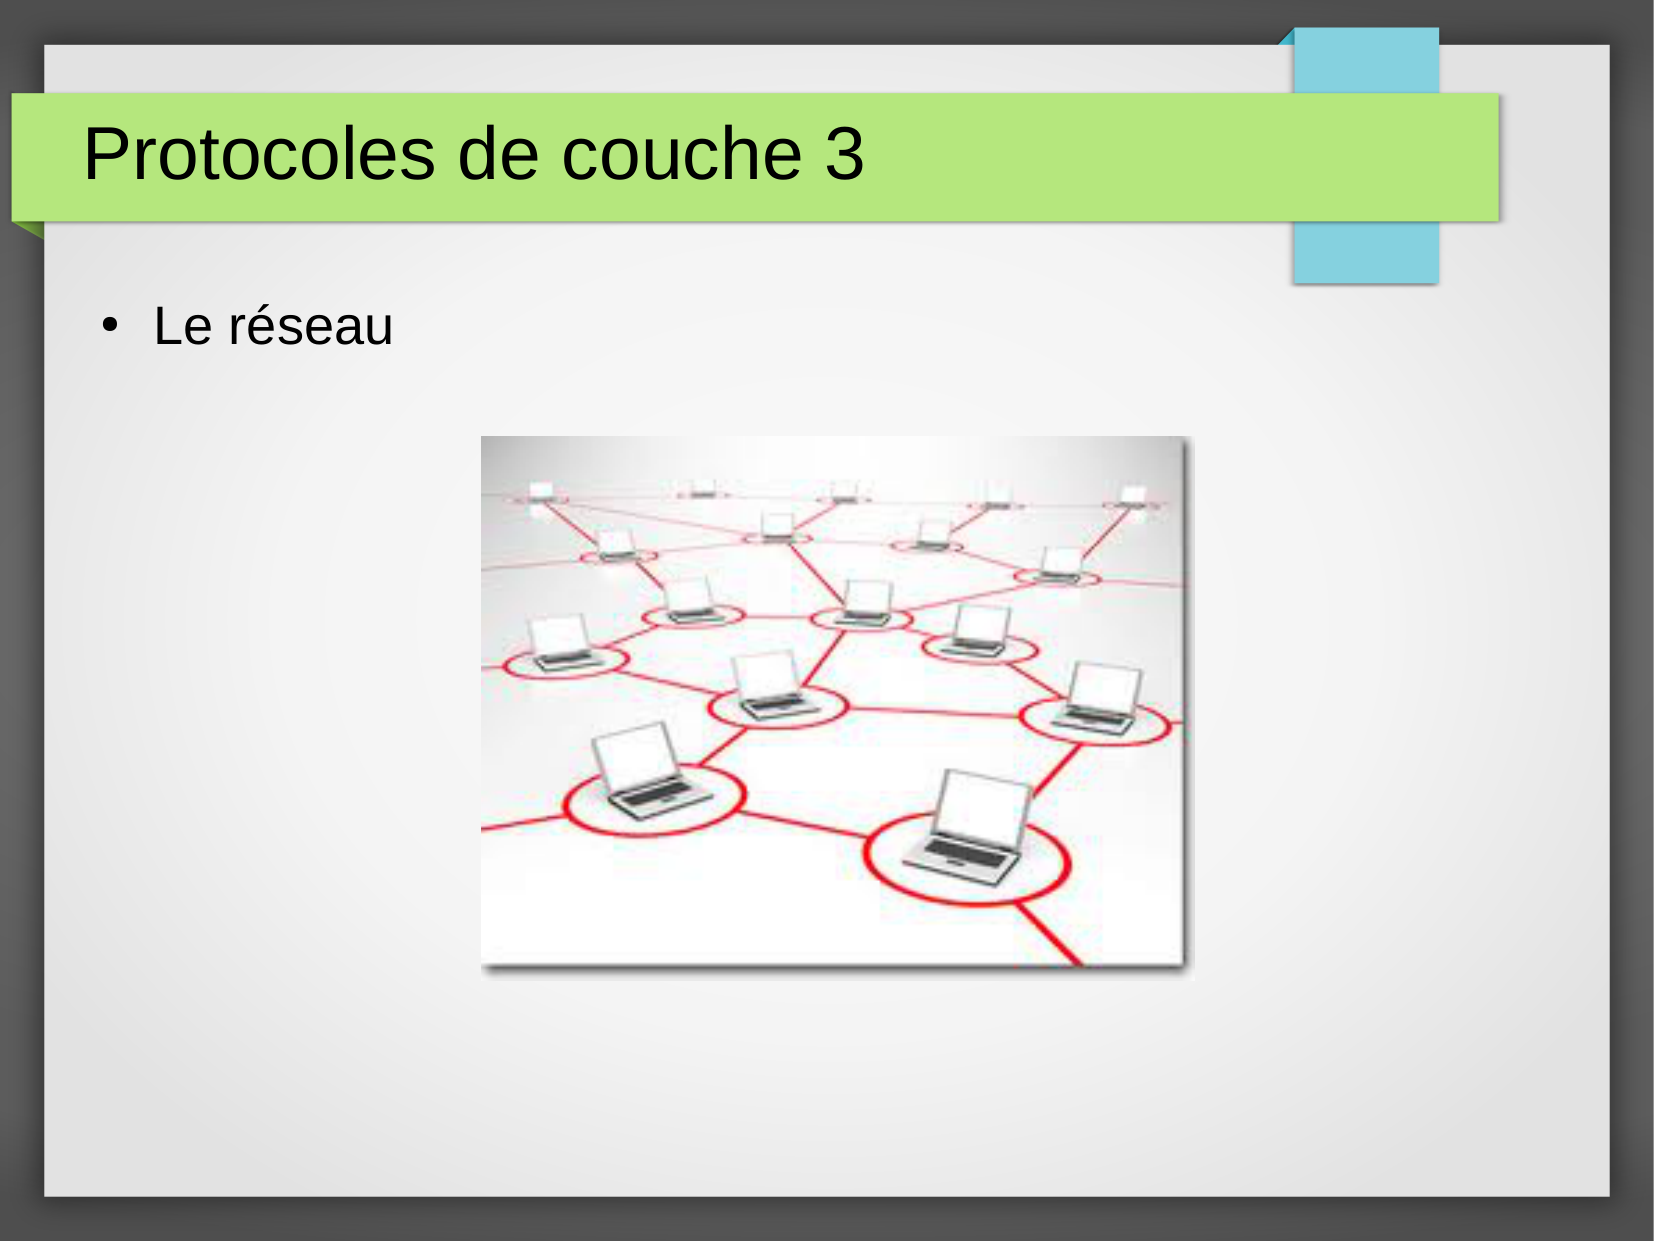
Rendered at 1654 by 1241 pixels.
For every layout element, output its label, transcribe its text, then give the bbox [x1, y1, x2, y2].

title Protocoles de couche 3 [82, 94, 1264, 213]
picture [0, 0, 1654, 1241]
list Le réseau [82, 295, 1571, 1015]
